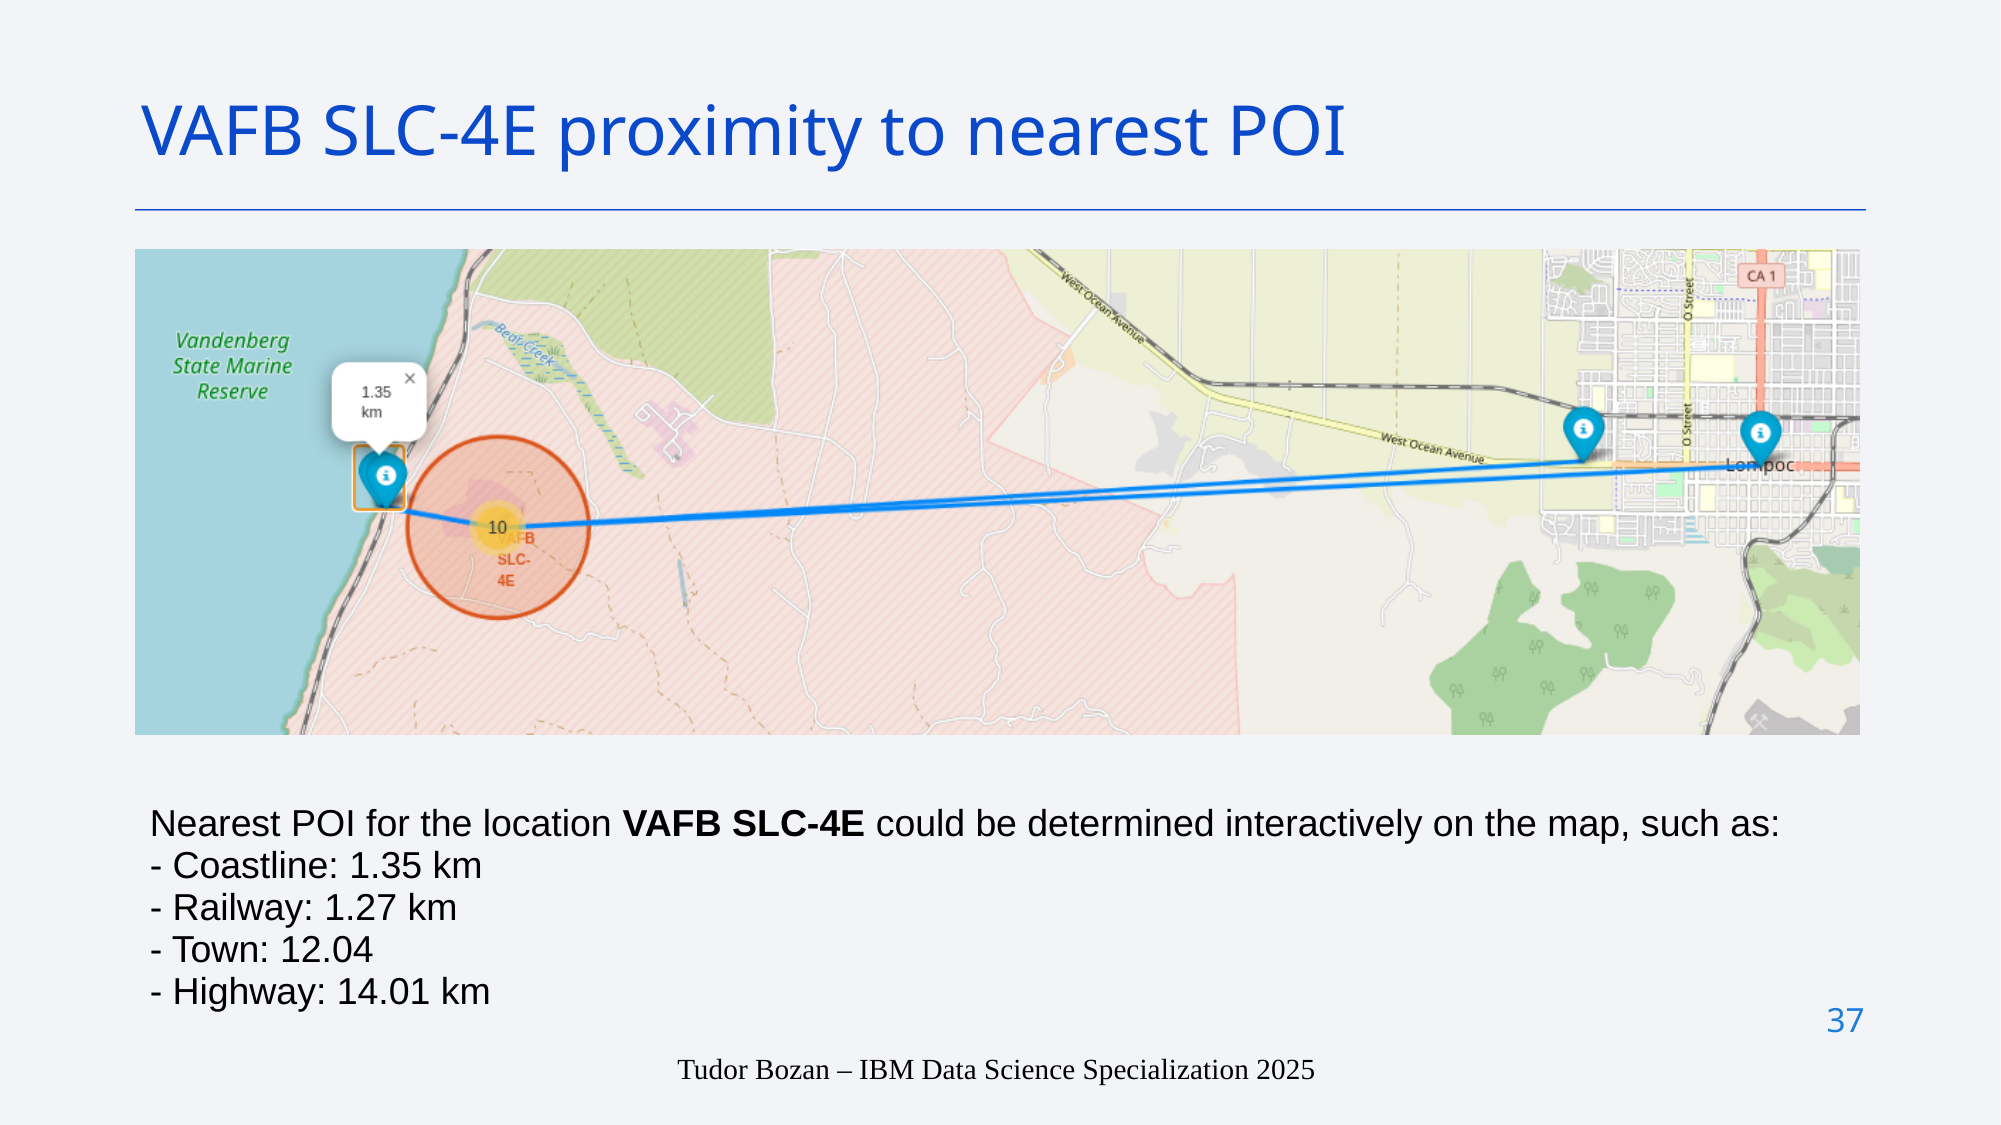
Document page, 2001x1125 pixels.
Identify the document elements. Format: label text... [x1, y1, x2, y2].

text_box <number> [1429, 988, 1880, 1055]
text_box VAFB SLC-4E proximity to nearest POI [126, 88, 1852, 179]
picture [0, 0, 2001, 1125]
text_box Nearest POI for the location VAFB SLC-4E could be determined interactively on the map, such as: - Coastline: 1.35 km - Railway: 1.27 km - Town: 12.04 - Highway: 14.01 km [135, 795, 1796, 1020]
